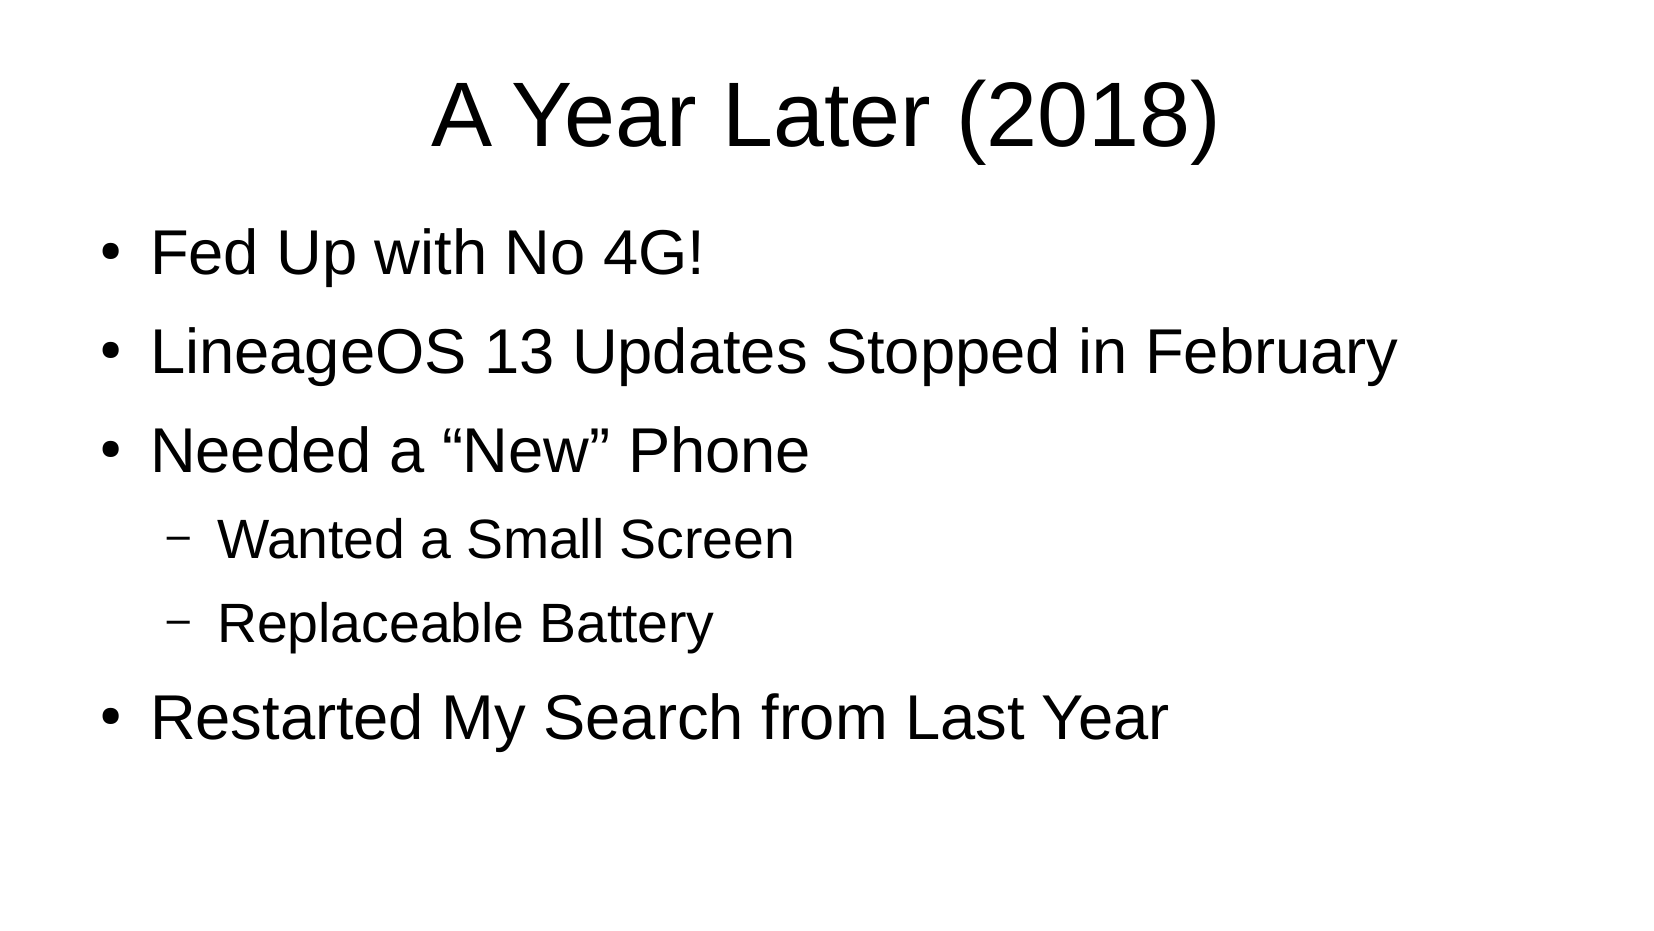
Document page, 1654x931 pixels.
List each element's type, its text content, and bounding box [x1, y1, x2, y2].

title A Year Later (2018) [82, 37, 1571, 193]
list Fed Up with No 4G! LineageOS 13 Updates Stopped in February Needed a “New” Phone Wanted a Small Screen Replaceable Battery Restarted My Search from Last Year [82, 217, 1571, 758]
